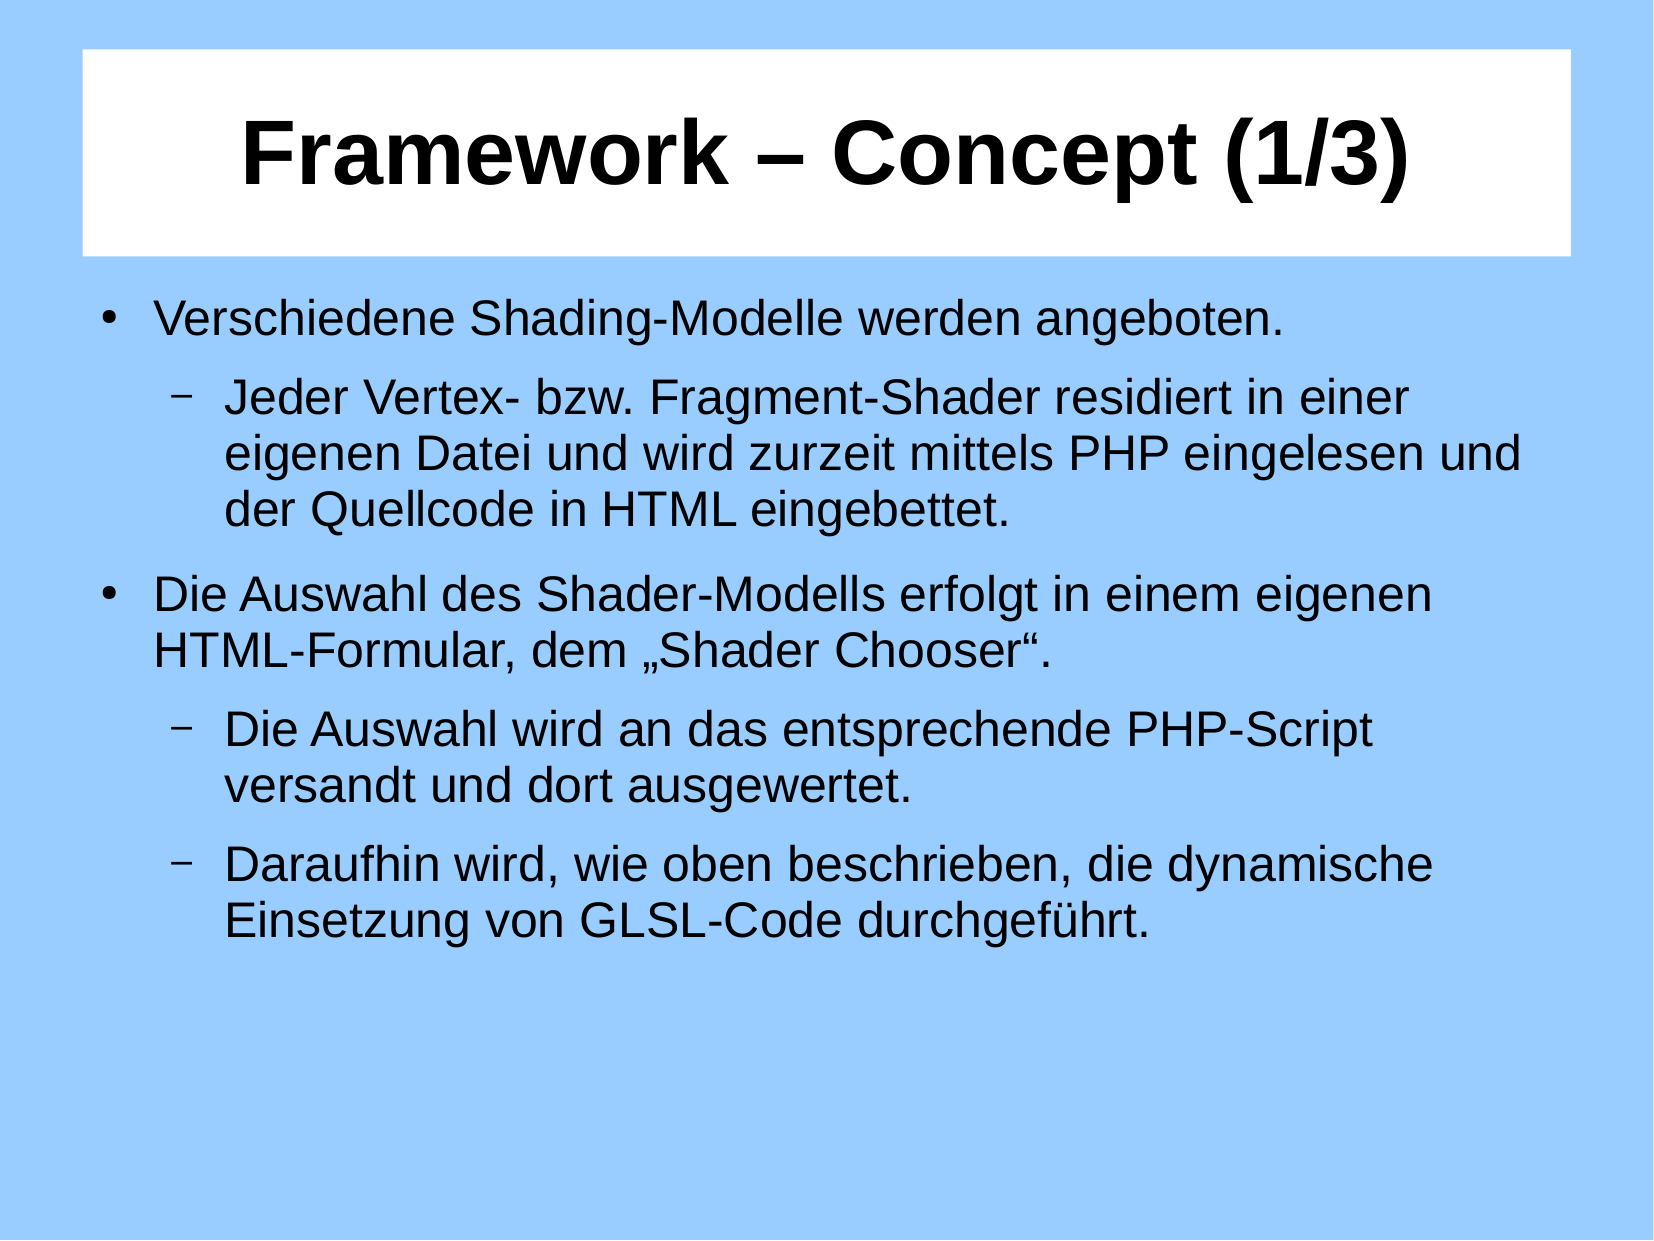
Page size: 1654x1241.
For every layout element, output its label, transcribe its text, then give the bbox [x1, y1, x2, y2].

list Verschiedene Shading-Modelle werden angeboten. Jeder Vertex- bzw. Fragment-Shader residiert in einer eigenen Datei und wird zurzeit mittels PHP eingelesen und der Quellcode in HTML eingebettet. Die Auswahl des Shader-Modells erfolgt in einem eigenen HTML-Formular, dem „Shader Chooser“. Die Auswahl wird an das entsprechende PHP-Script versandt und dort ausgewertet. Daraufhin wird, wie oben beschrieben, die dynamische Einsetzung von GLSL-Code durchgeführt. [82, 290, 1571, 1170]
title Framework – Concept (1/3) [82, 49, 1571, 257]
